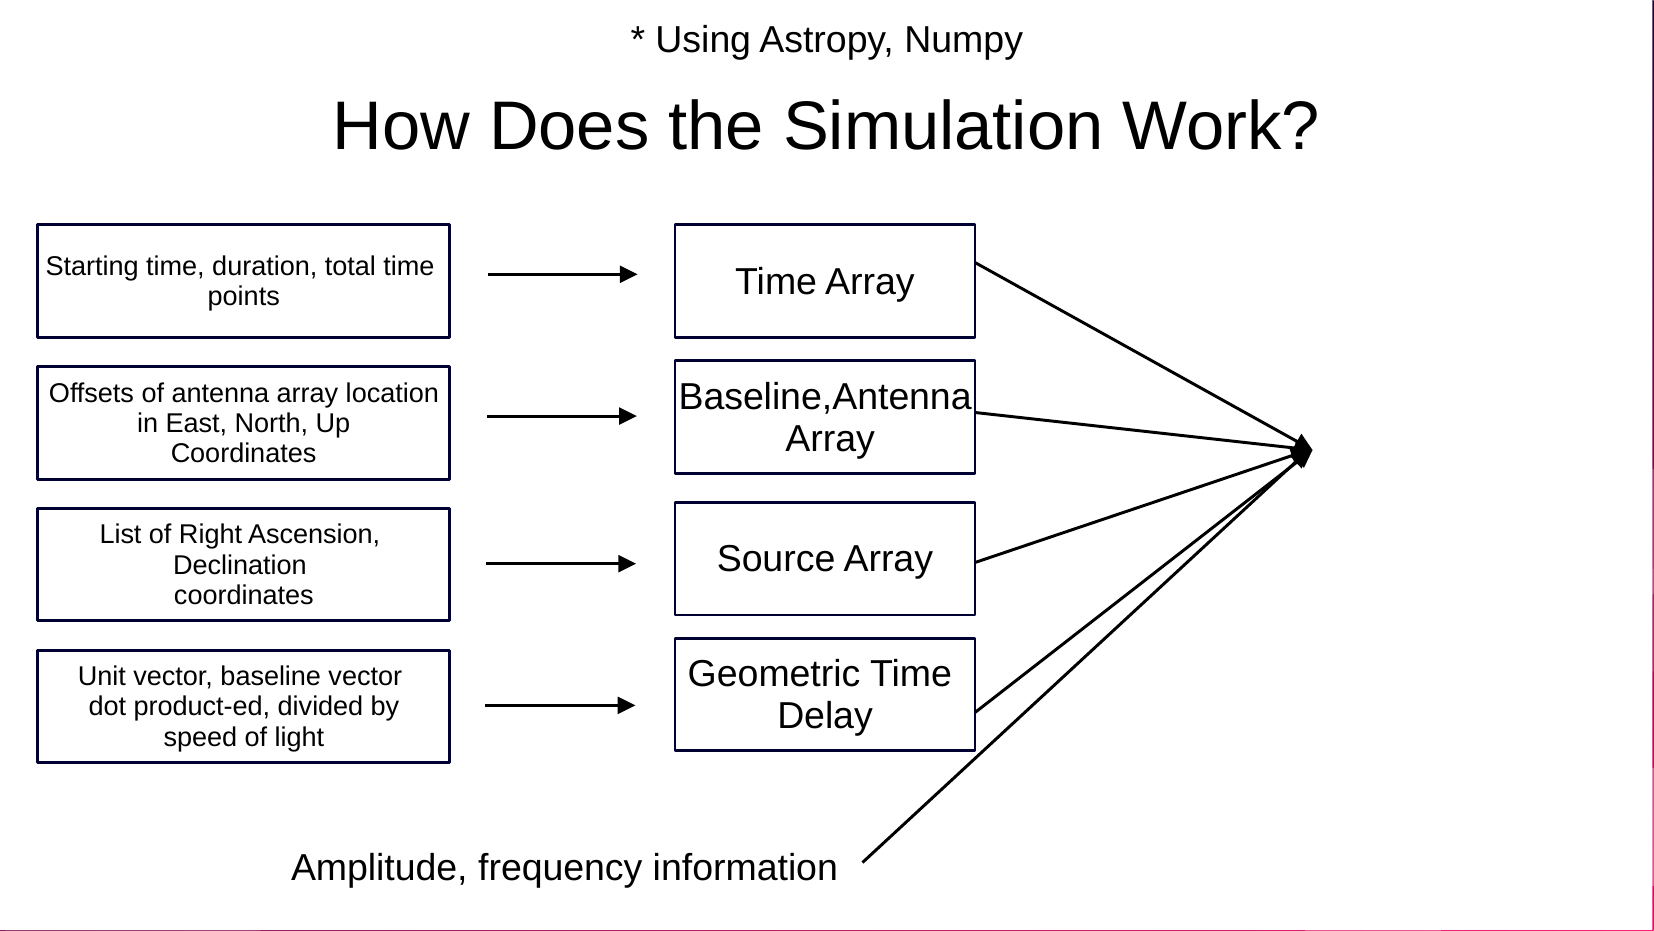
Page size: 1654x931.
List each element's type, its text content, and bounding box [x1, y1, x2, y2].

text_box List of Right Ascension, Declination coordinates [37, 508, 450, 621]
text_box Baseline,Antenna Array [675, 360, 976, 474]
text_box * Using Astropy, Numpy [545, 0, 1109, 96]
text_box Geometric Time Delay [675, 638, 976, 751]
text_box Amplitude, frequency information [276, 838, 854, 896]
text_box Time Array [675, 224, 976, 338]
text_box Offsets of antenna array location in East, North, Up Coordinates [37, 366, 450, 480]
text_box Unit vector, baseline vector dot product-ed, divided by speed of light [37, 650, 450, 763]
title How Does the Simulation Work? [88, 44, 1565, 207]
text_box Source Array [675, 502, 976, 616]
text_box Starting time, duration, total time points [37, 224, 450, 338]
